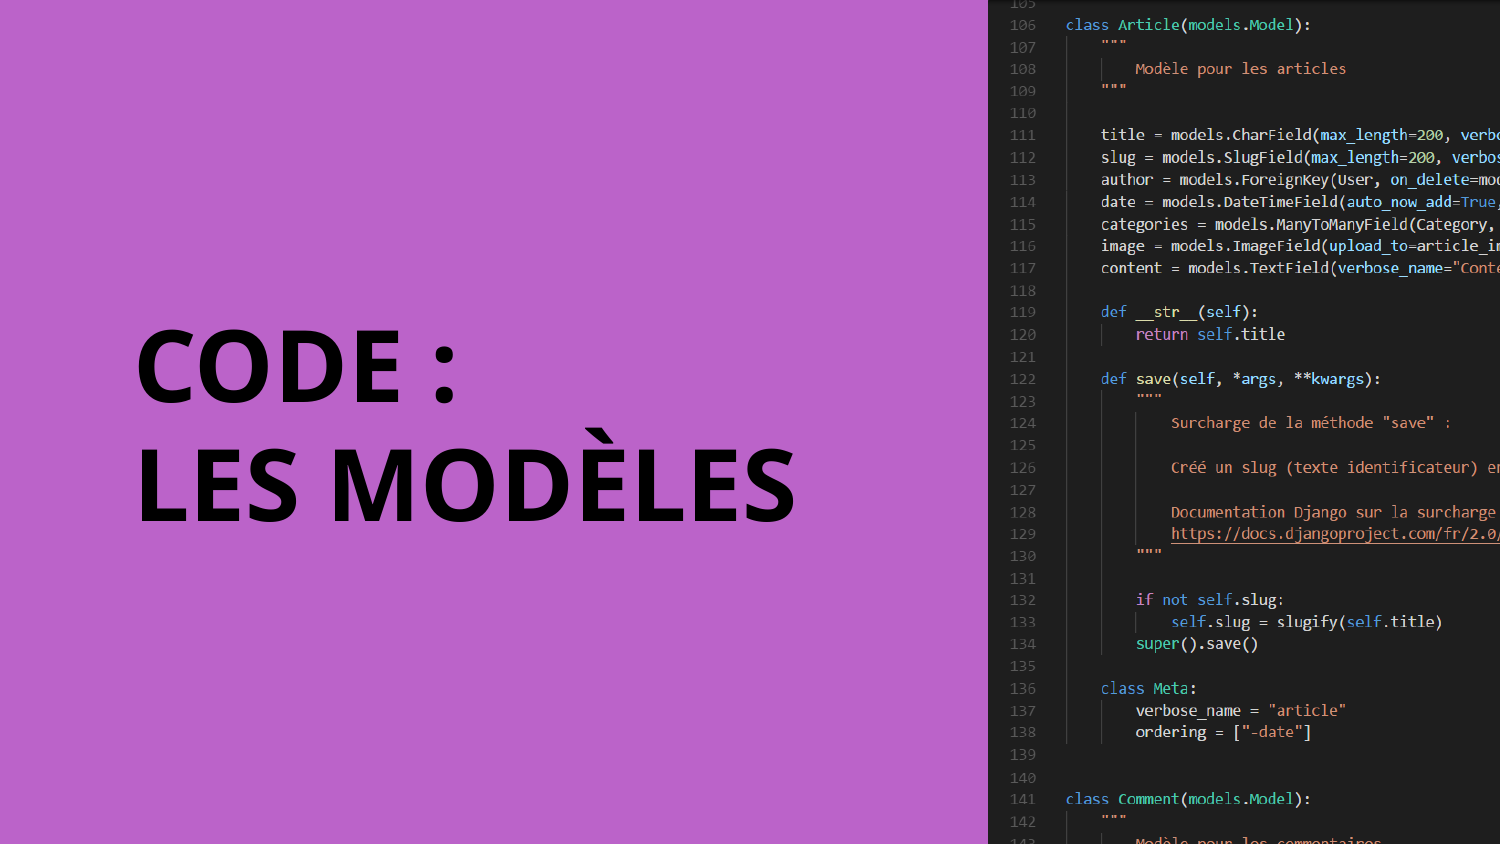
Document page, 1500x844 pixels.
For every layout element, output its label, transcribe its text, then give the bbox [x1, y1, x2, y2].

picture [988, 0, 1500, 844]
title CODE : LES MODÈLES [118, 269, 871, 575]
